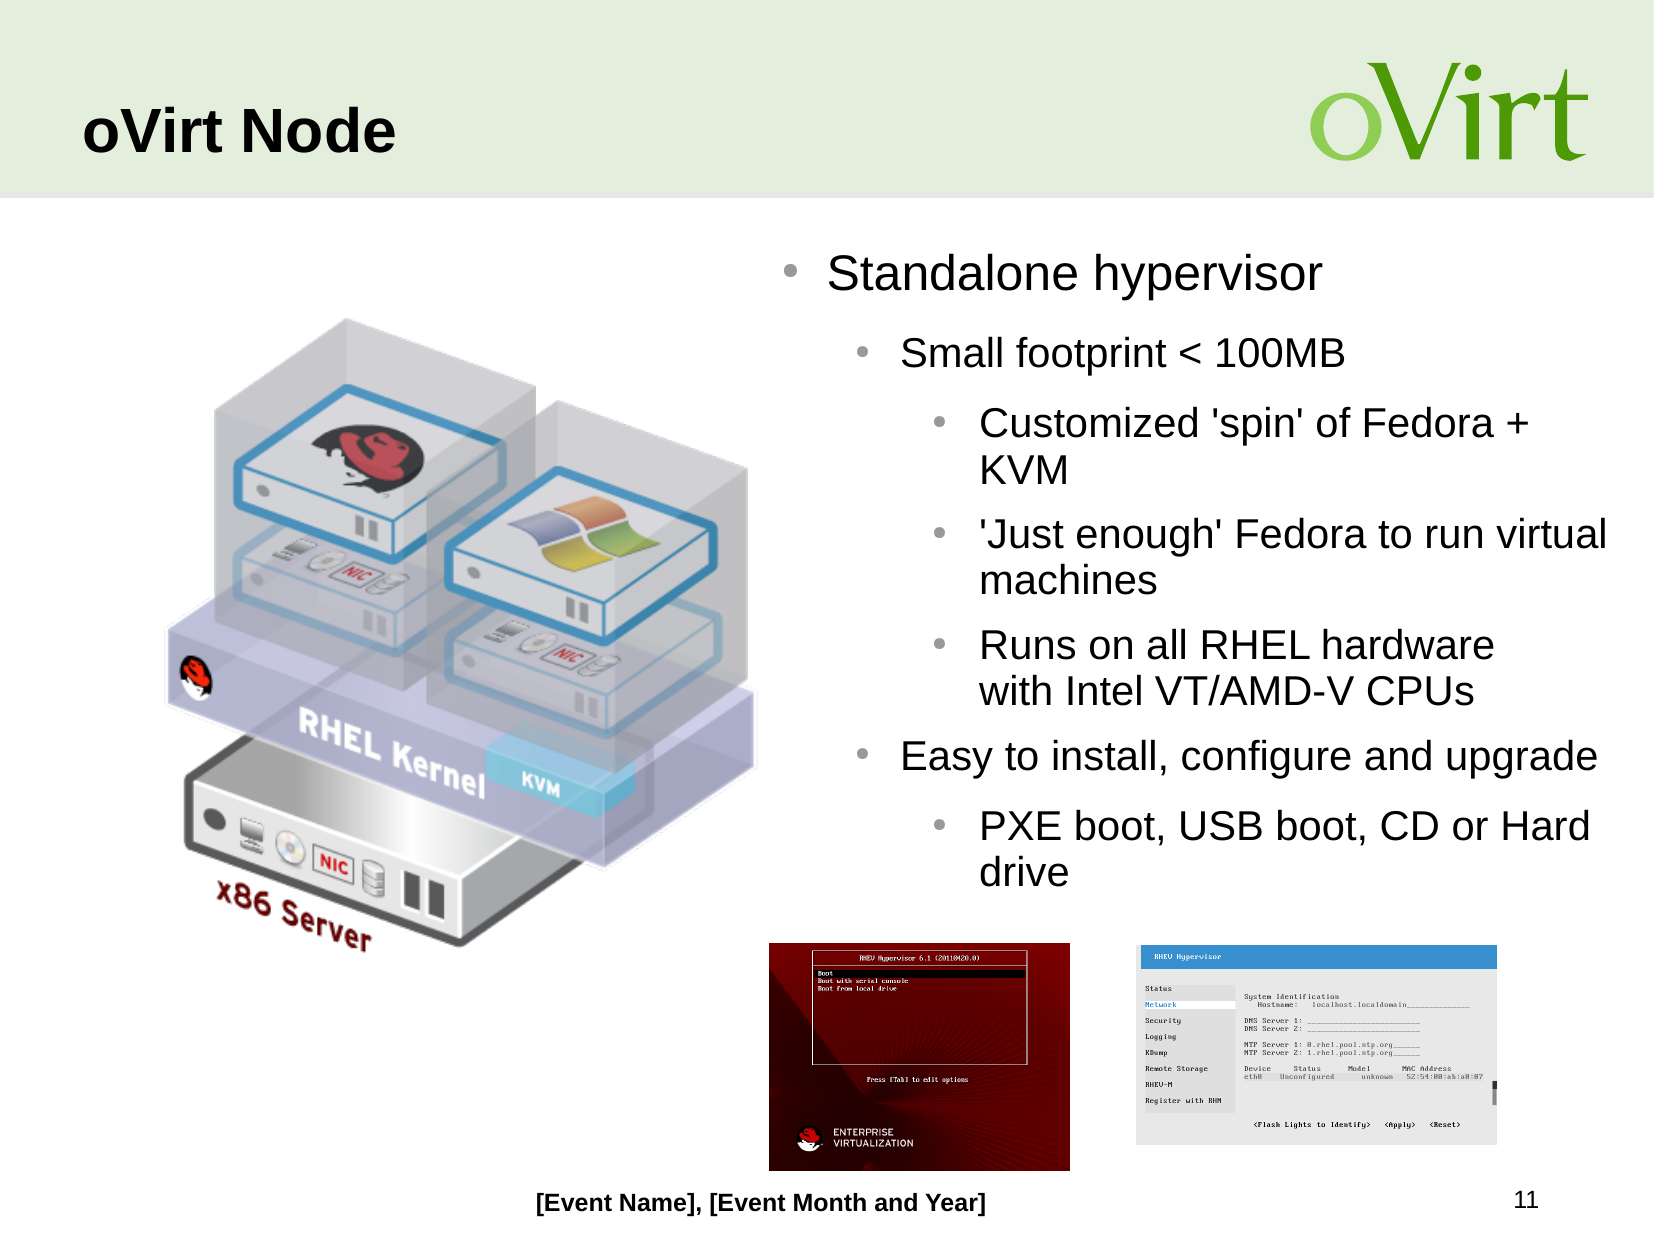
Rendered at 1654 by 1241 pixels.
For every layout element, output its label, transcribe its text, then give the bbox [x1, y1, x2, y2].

picture [1136, 945, 1497, 1146]
picture [769, 943, 1070, 1171]
title oVirt Node [82, 37, 1571, 226]
list Standalone hypervisor Small footprint < 100MB Customized 'spin' of Fedora + KVM 'Just enough' Fedora to run virtual machines Runs on all RHEL hardware with Intel VT/AMD-V CPUs Easy to install, configure and upgrade PXE boot, USB boot, CD or Hard drive [766, 244, 1621, 940]
picture [141, 317, 759, 966]
